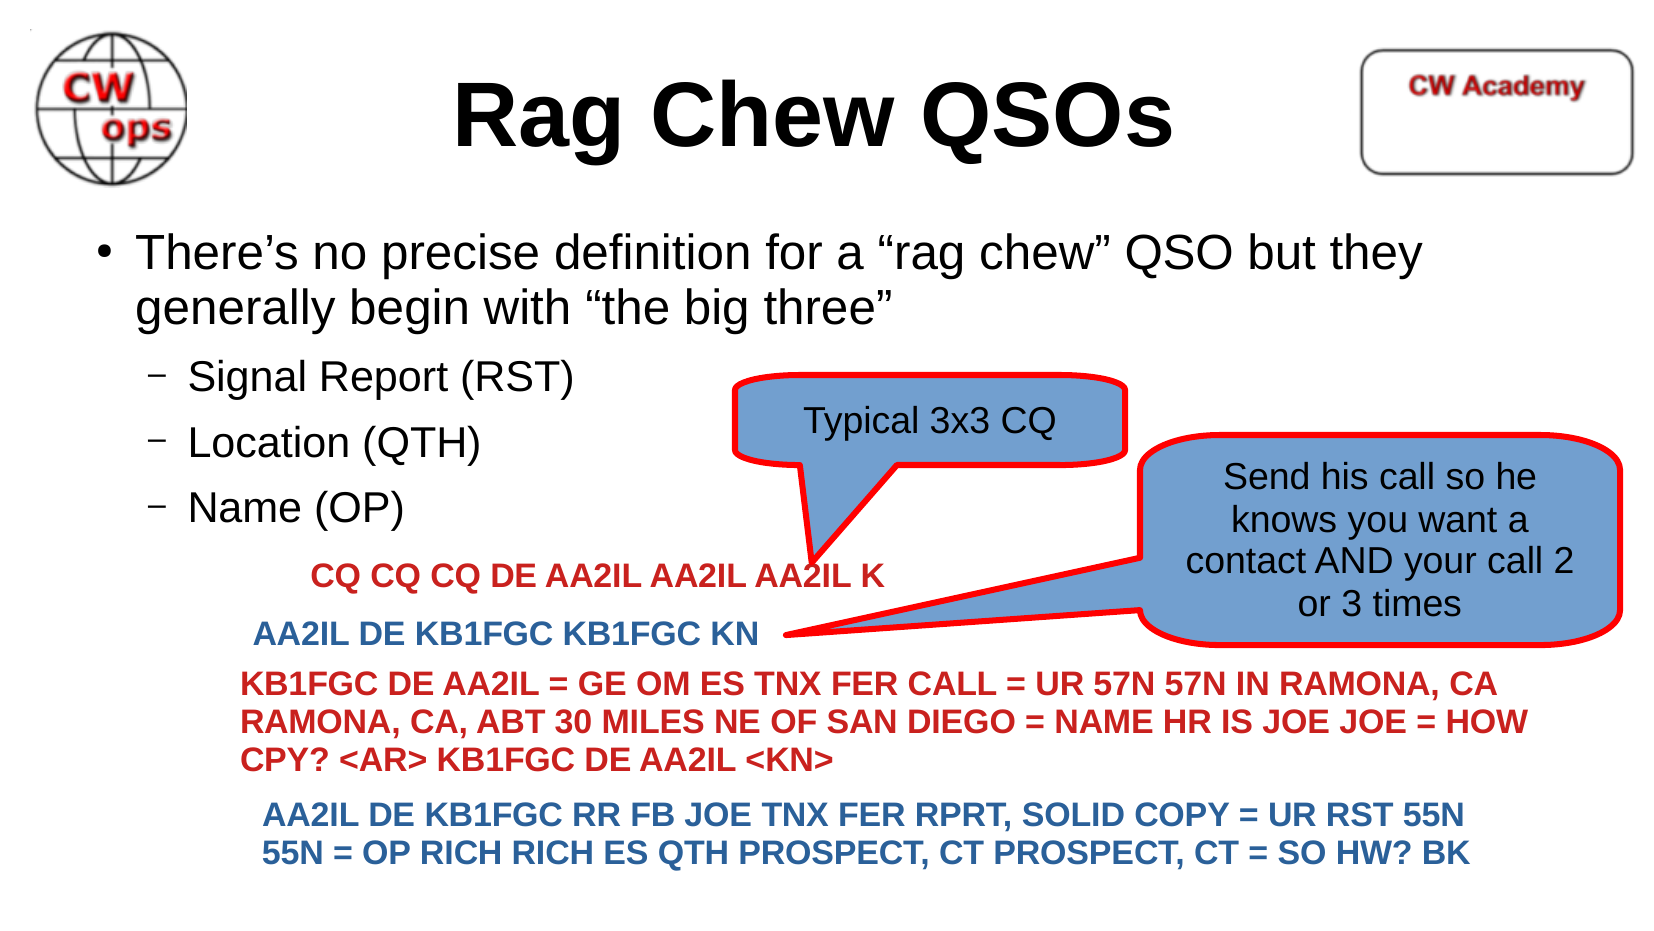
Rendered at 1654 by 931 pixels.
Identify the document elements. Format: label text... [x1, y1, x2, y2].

list There’s no precise definition for a “rag chew” QSO but they generally begin with “the big three” Signal Report (RST) Location (QTH) Name (OP) CQ CQ CQ DE AA2IL AA2IL AA2IL K AA2IL DE KB1FGC KB1FGC KN KB1FGC DE AA2IL = GE OM ES TNX FER CALL = UR 57N 57N IN RAMONA, CA RAMONA, CA, ABT 30 MILES NE OF SAN DIEGO = NAME HR IS JOE JOE = HOW CPY? <AR> KB1FGC DE AA2IL <KN> AA2IL DE KB1FGC RR FB JOE TNX FER RPRT, SOLID COPY = UR RST 55N 55N = OP RICH RICH ES QTH PROSPECT, CT PROSPECT, CT = SO HW? BK [82, 225, 1571, 915]
picture [30, 29, 187, 194]
text_box Typical 3x3 CQ [735, 375, 1126, 563]
title Rag Chew QSOs [82, 37, 1571, 193]
text_box Send his call so he knows you want a contact AND your call 2 or 3 times [785, 435, 1621, 646]
picture [1571, 37, 1640, 186]
